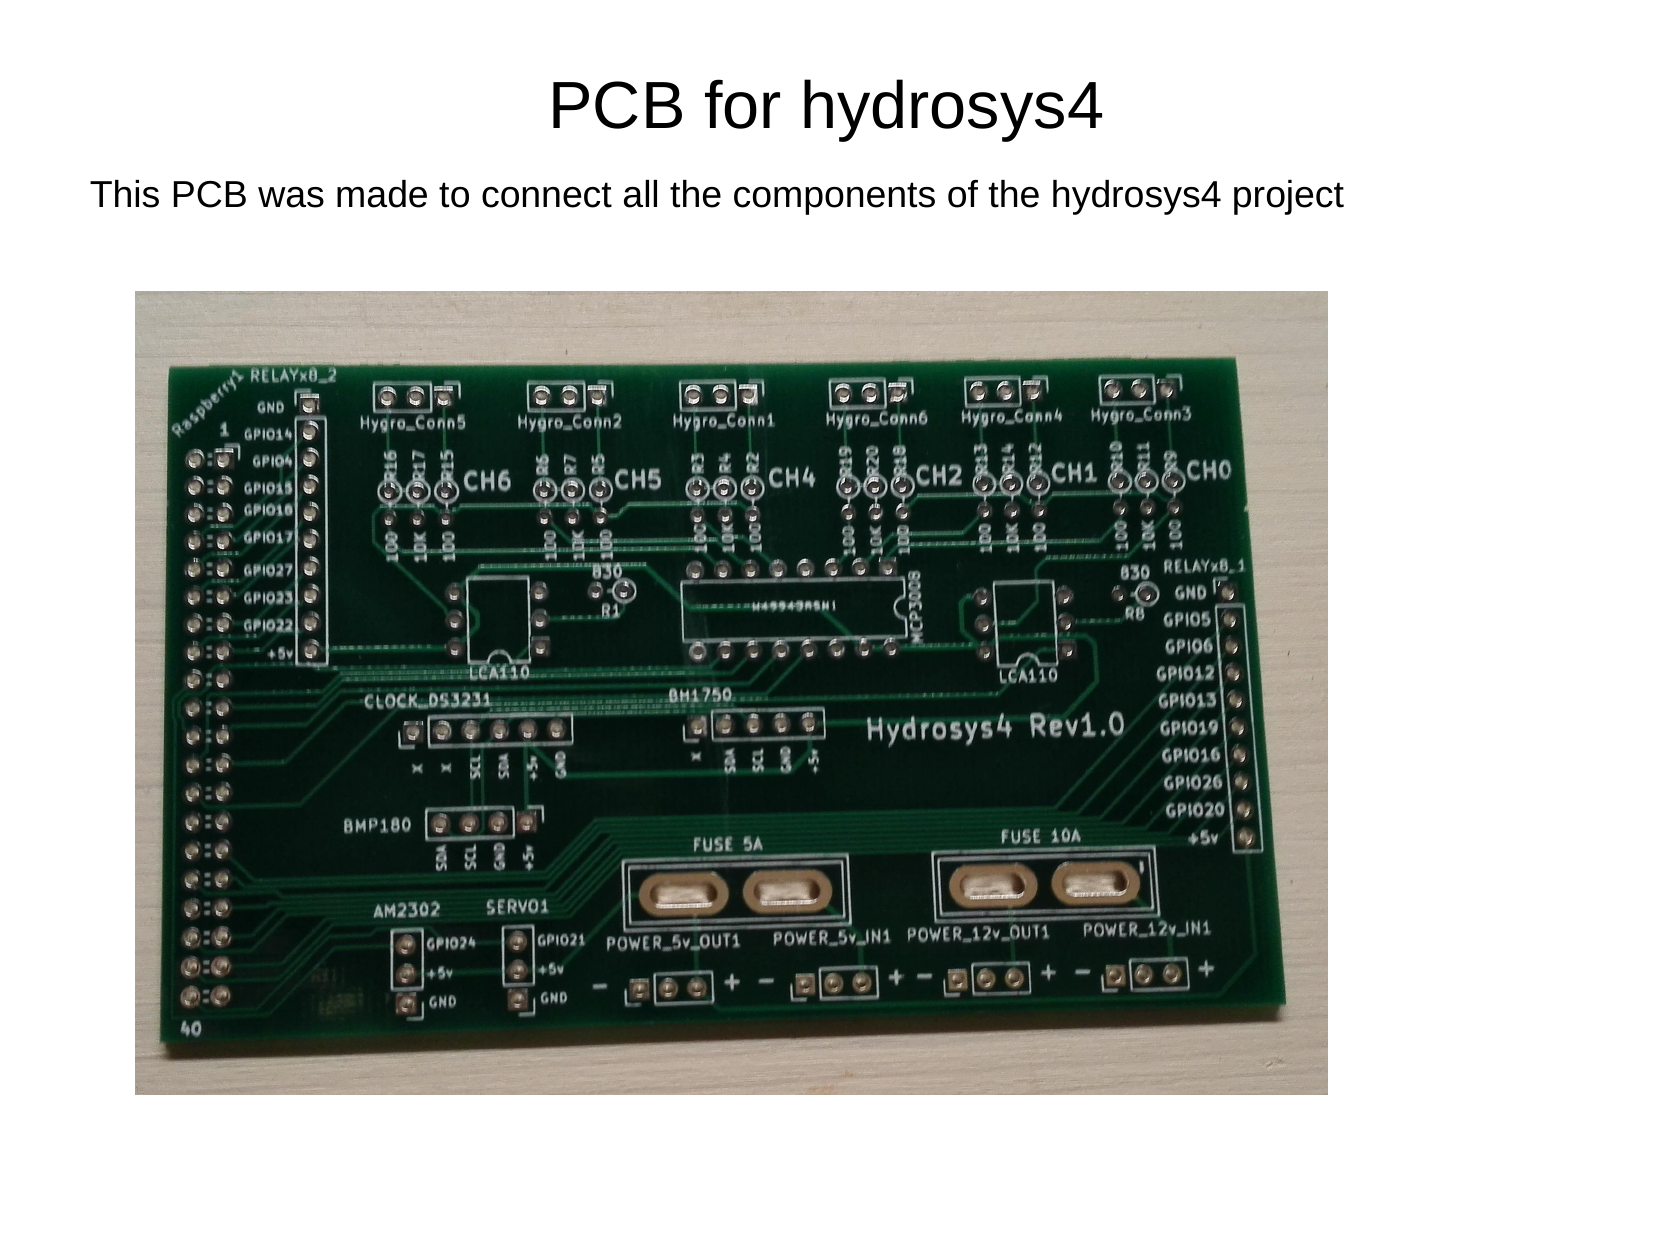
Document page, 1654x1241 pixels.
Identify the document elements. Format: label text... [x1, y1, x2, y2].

picture [135, 291, 1328, 1096]
title PCB for hydrosys4 [82, 45, 1571, 167]
text_box This PCB was made to connect all the components of the hydrosys4 project [75, 166, 1553, 229]
